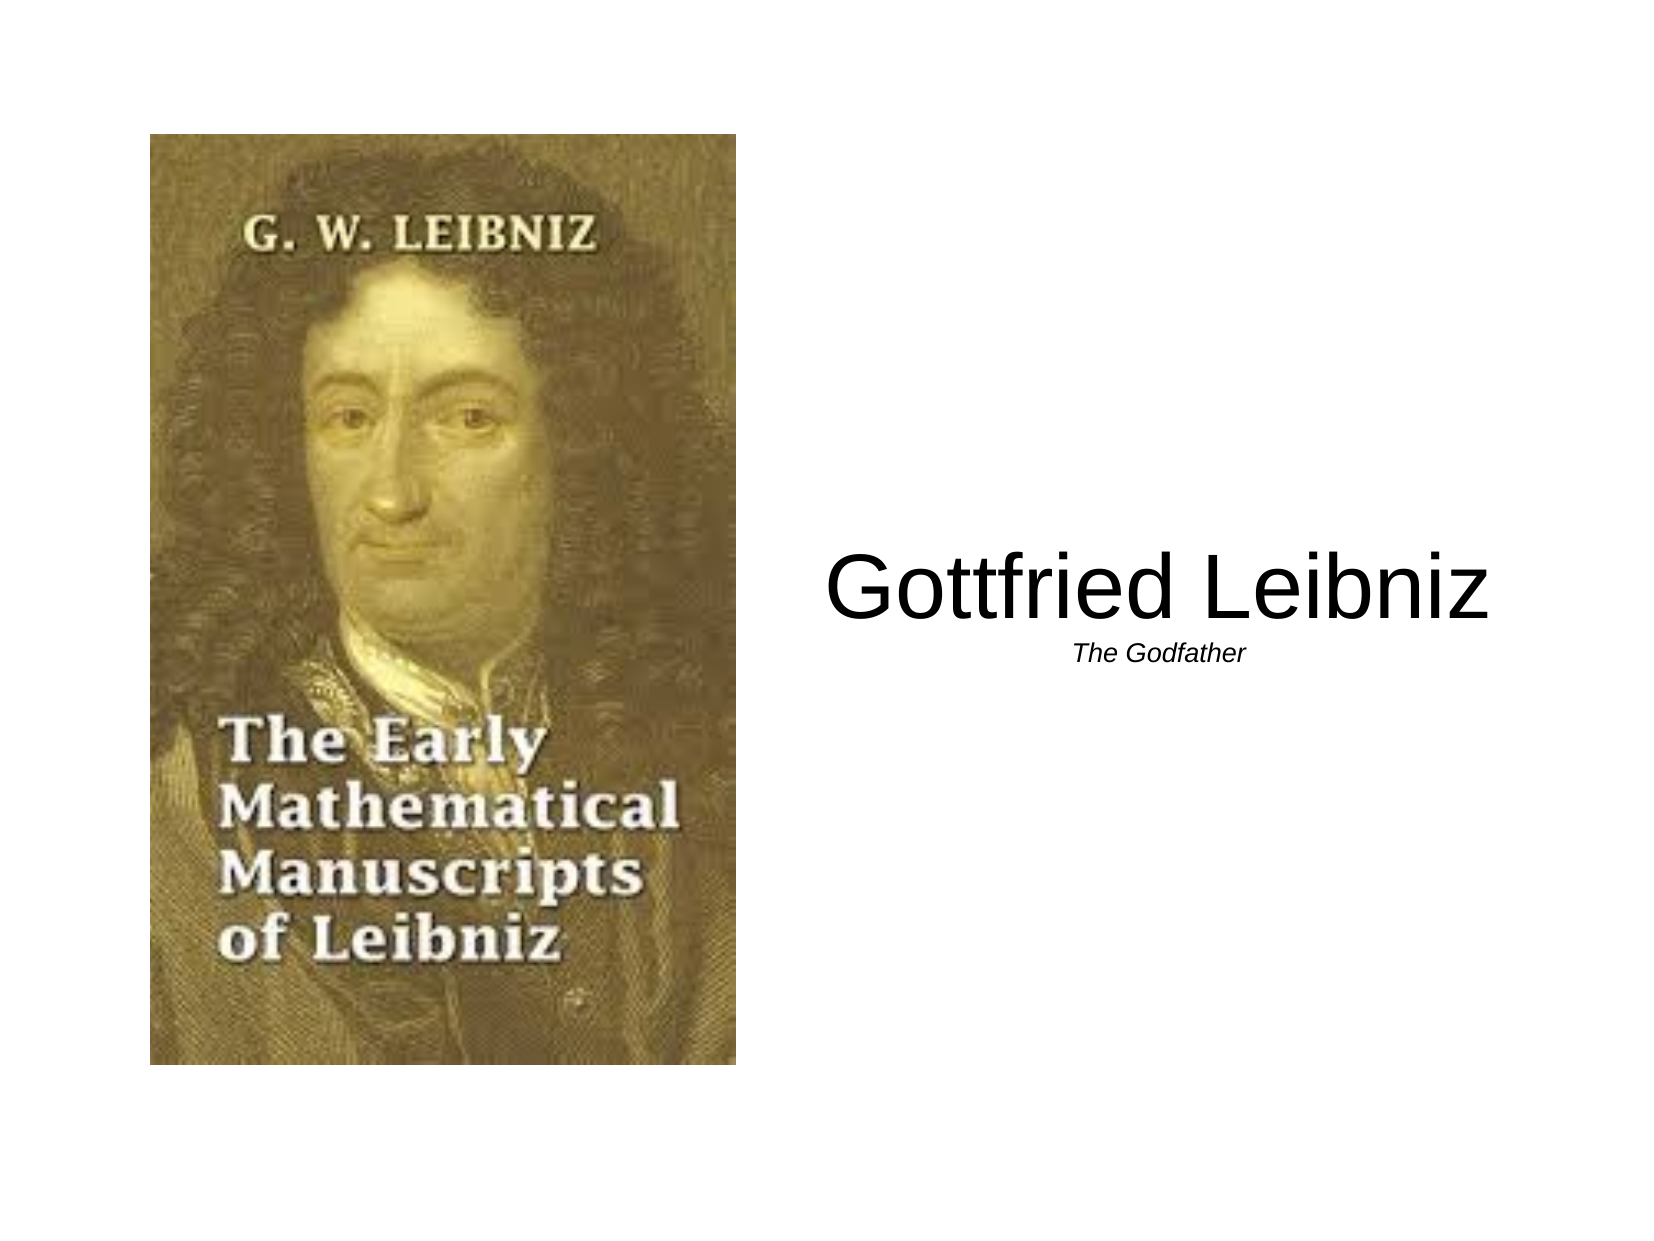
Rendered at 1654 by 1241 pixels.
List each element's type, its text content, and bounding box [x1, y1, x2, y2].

title Gottfried Leibniz The Godfather [390, 495, 1654, 709]
picture [150, 134, 736, 1066]
